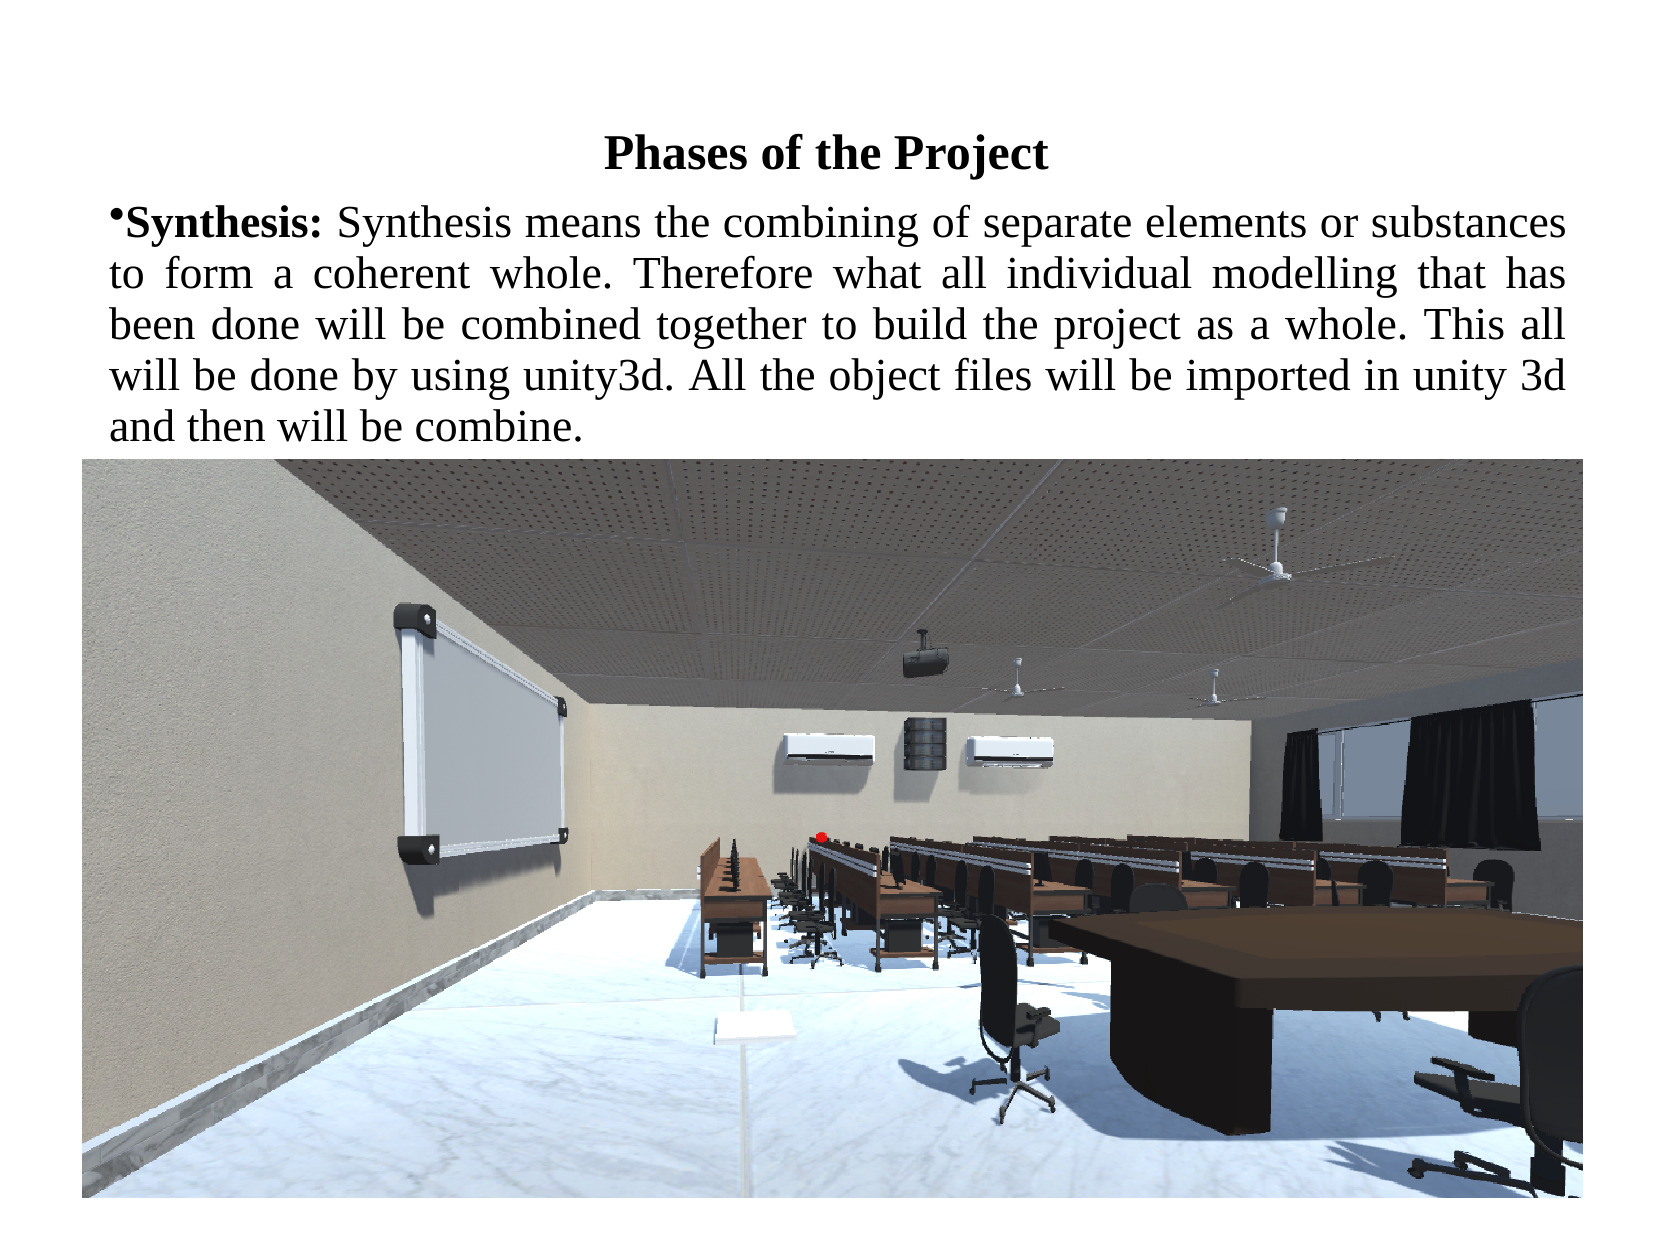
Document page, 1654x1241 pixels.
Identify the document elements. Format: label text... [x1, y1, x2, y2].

title Phases of the Project [82, 49, 1571, 256]
picture [82, 459, 1583, 1198]
text_box Synthesis: Synthesis means the combining of separate elements or substances to form a coherent whole. Therefore what all individual modelling that has been done will be combined together to build the project as a whole. This all will be done by using unity3d. All the object files will be imported in unity 3d and then will be combine. [94, 188, 1583, 459]
